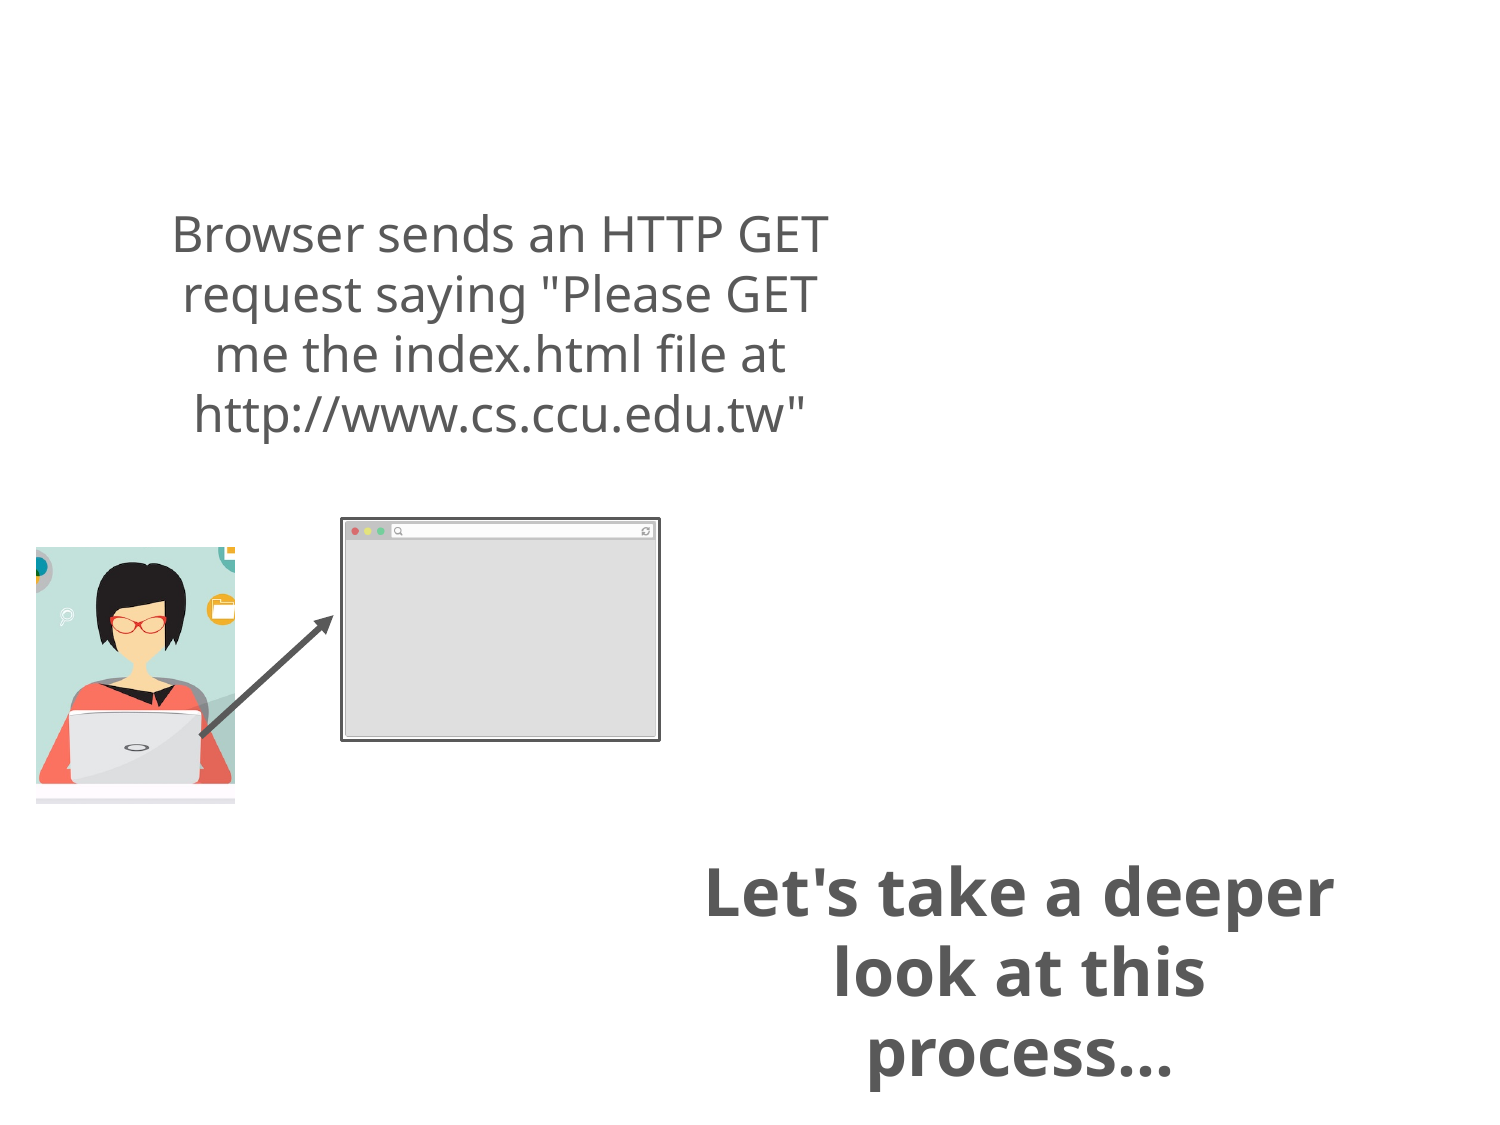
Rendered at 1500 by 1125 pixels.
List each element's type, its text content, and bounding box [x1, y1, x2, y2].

list Browser sends an HTTP GET request saying "Please GET me the index.html file at http://www.cs.ccu.edu.tw" [138, 187, 863, 424]
picture [36, 547, 235, 804]
picture [343, 519, 658, 739]
list Let's take a deeper look at this process... [657, 835, 1383, 1072]
